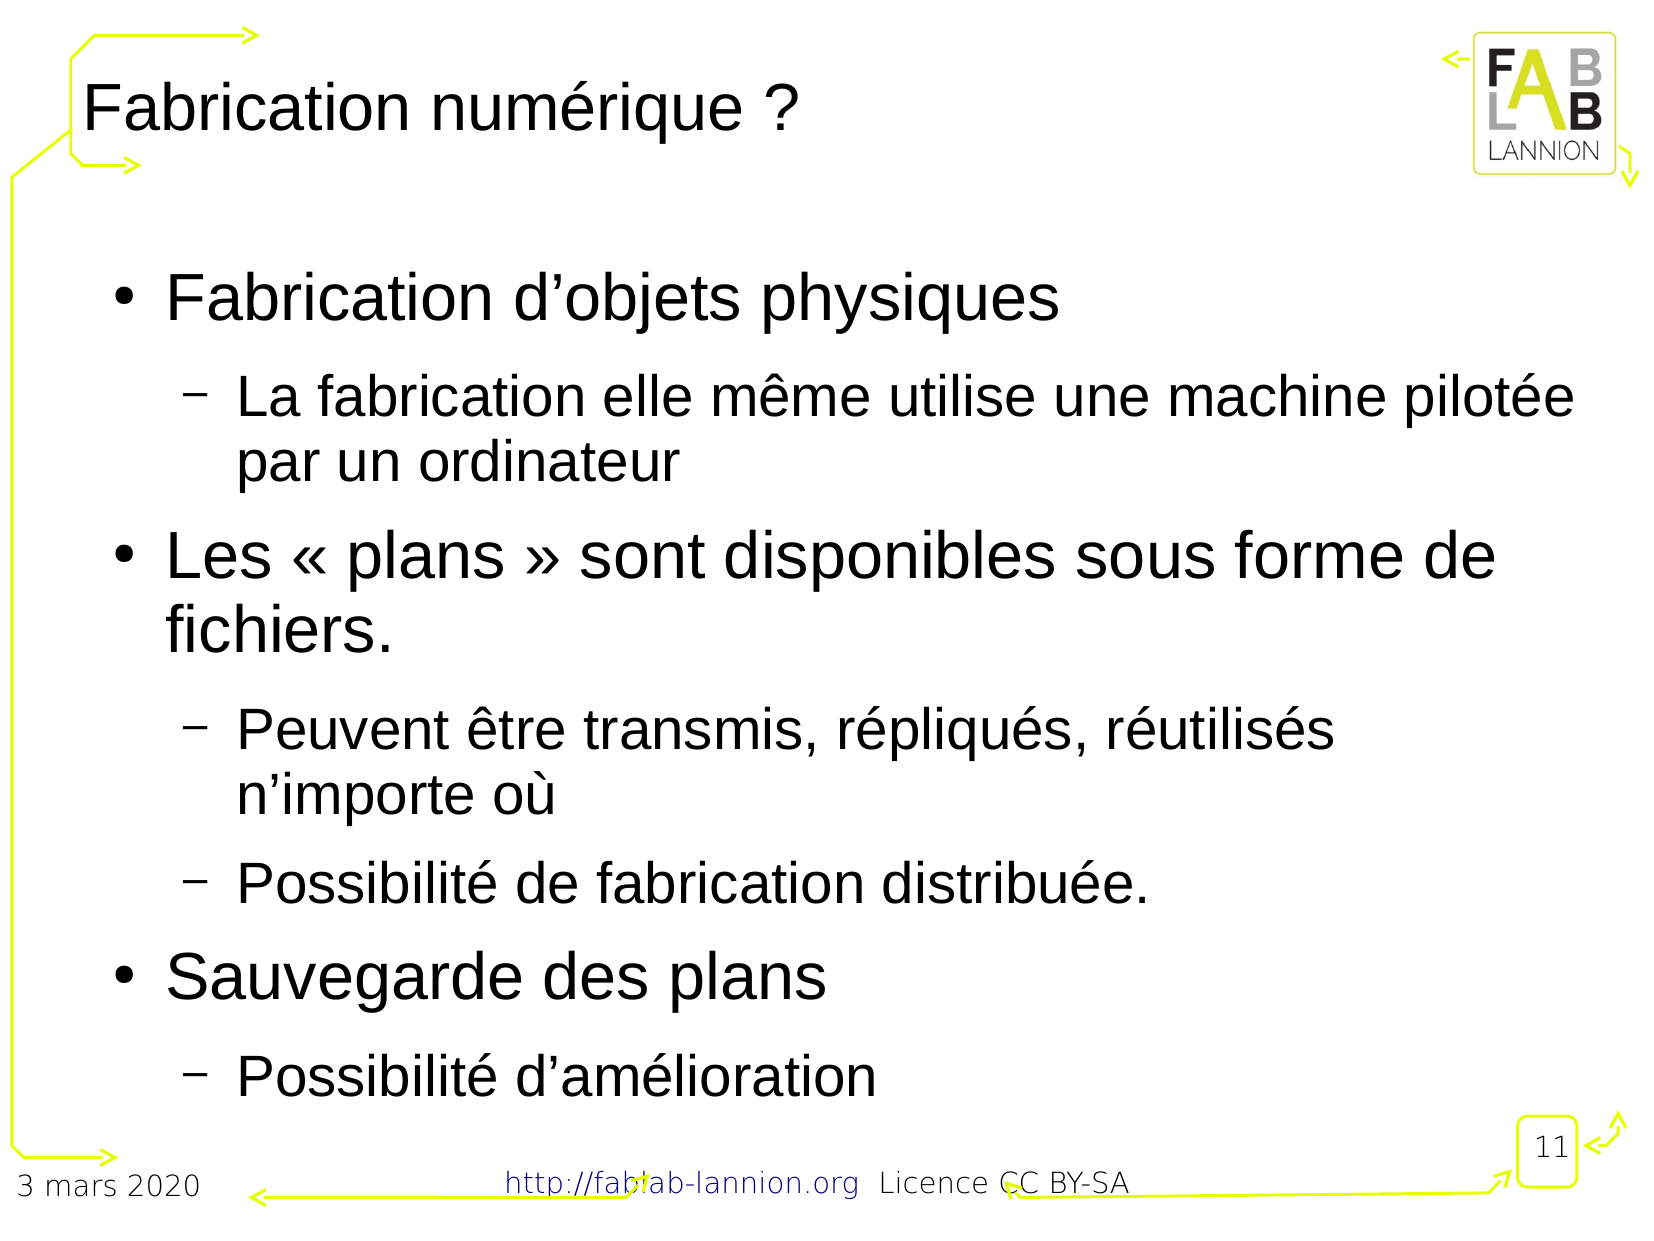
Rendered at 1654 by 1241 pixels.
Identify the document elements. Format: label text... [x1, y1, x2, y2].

title Fabrication numérique ? [82, 49, 1441, 166]
picture [1470, 29, 1619, 178]
list Fabrication d’objets physiques La fabrication elle même utilise une machine pilotée par un ordinateur Les « plans » sont disponibles sous forme de fichiers. Peuvent être transmis, répliqués, réutilisés n’importe où Possibilité de fabrication distribuée. Sauvegarde des plans Possibilité d’amélioration [94, 259, 1583, 1111]
